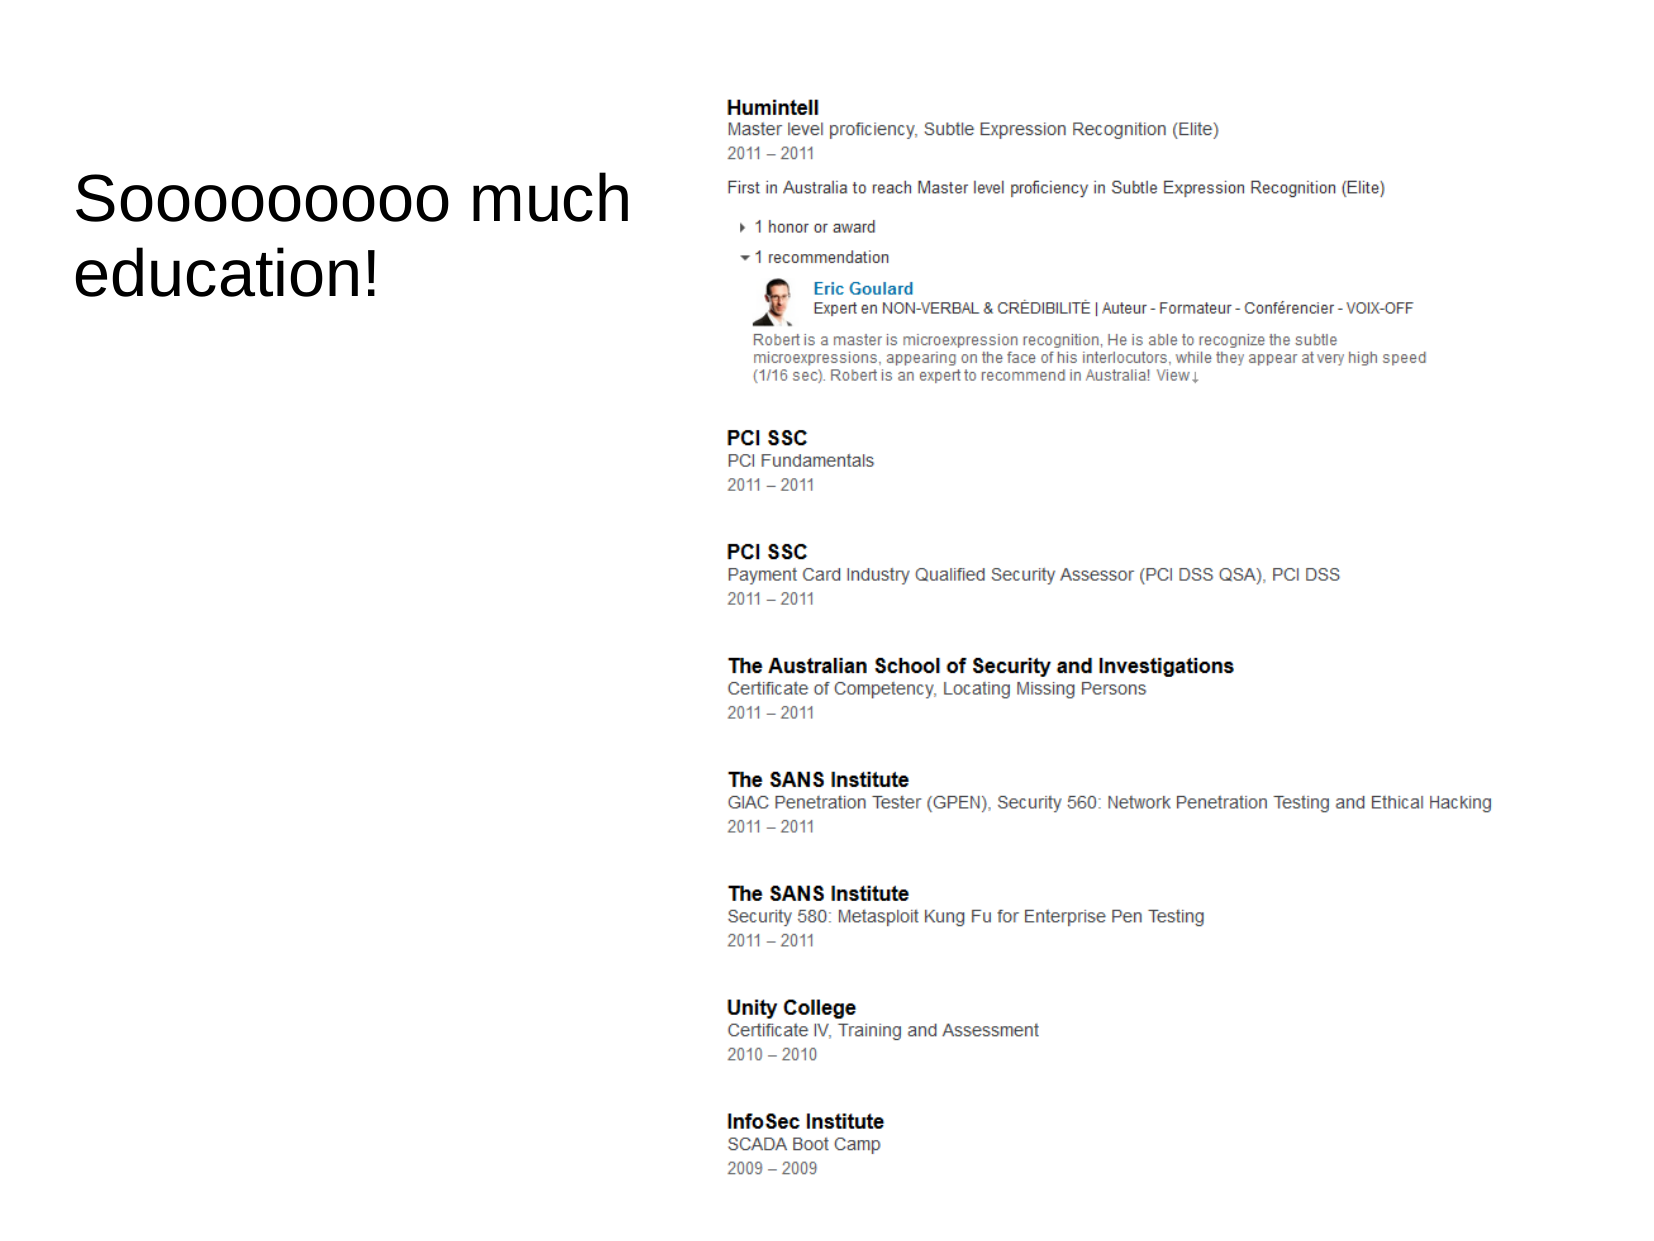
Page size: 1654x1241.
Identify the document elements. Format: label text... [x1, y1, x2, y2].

text_box Sooooooooo much education! [59, 153, 662, 969]
picture [720, 91, 1505, 1182]
